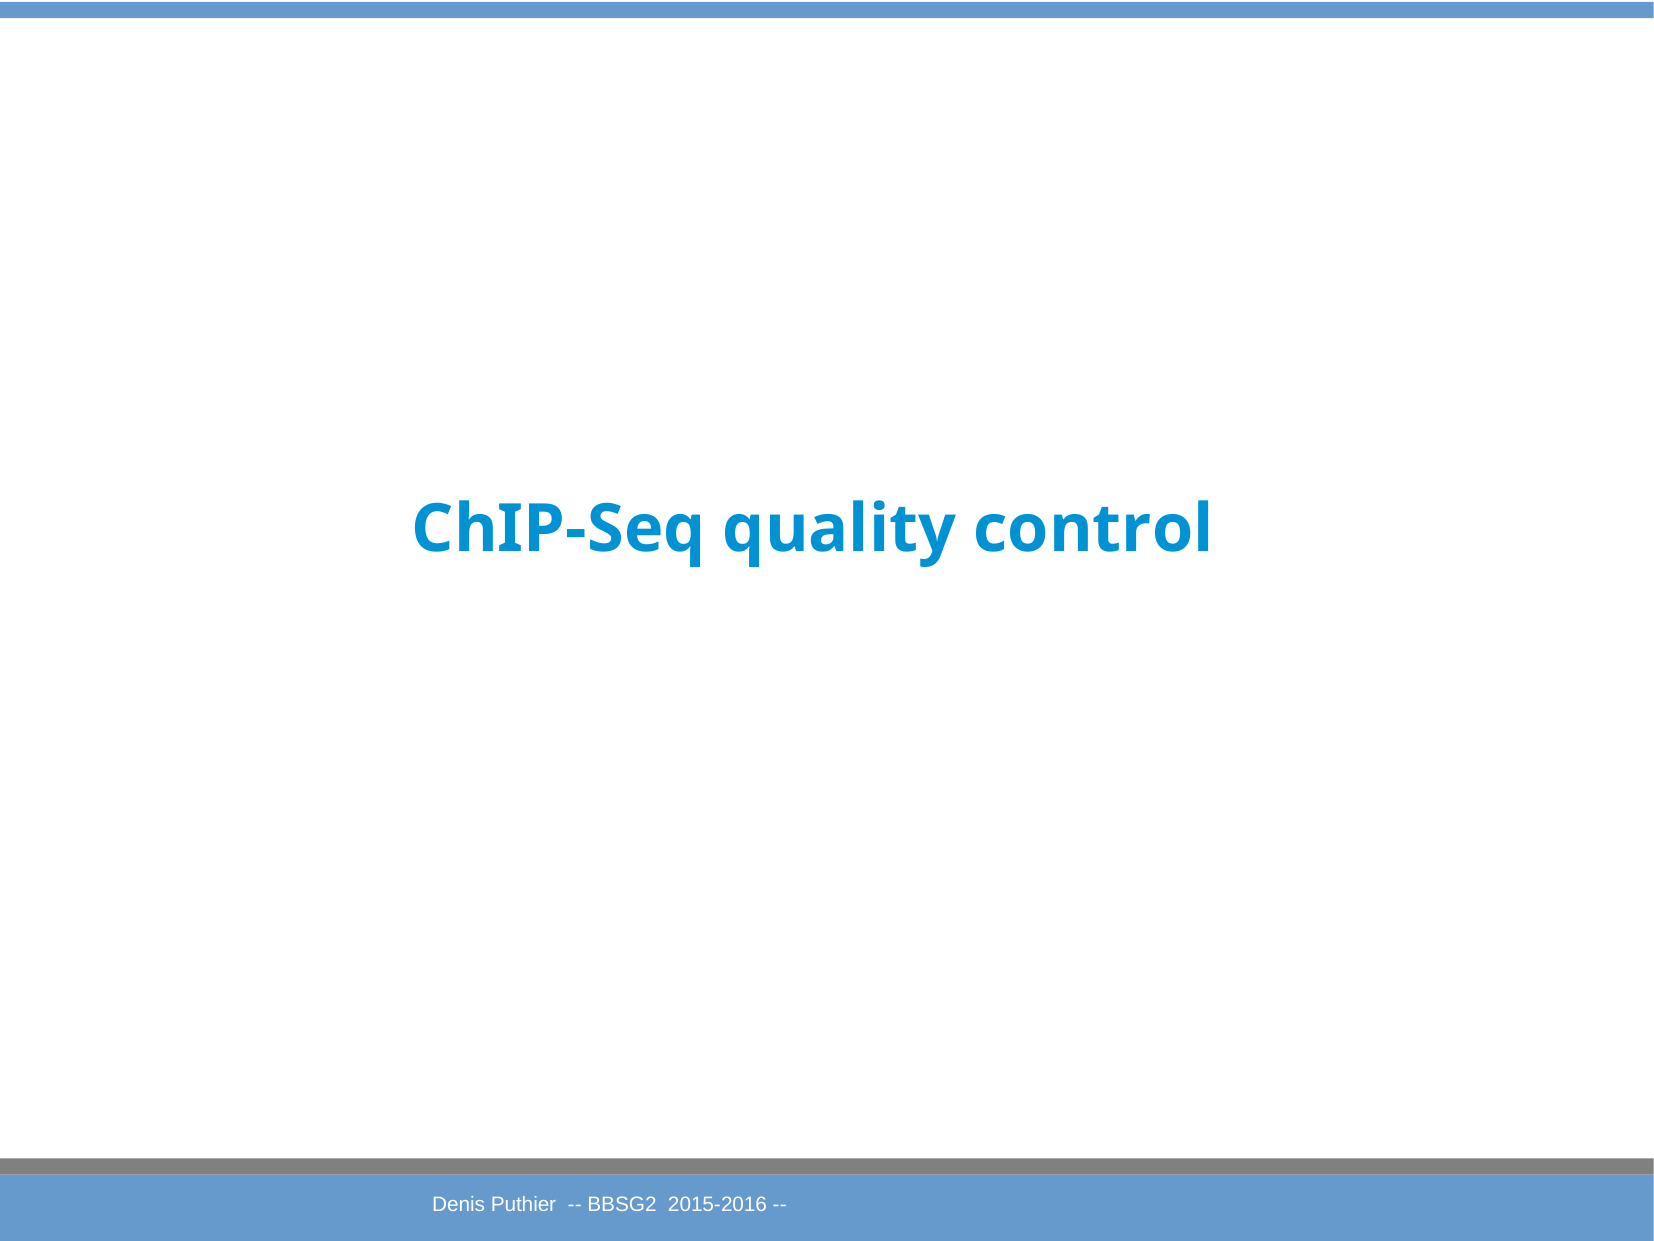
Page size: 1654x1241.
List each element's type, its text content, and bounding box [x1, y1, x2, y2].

title ChIP-Seq quality control [396, 476, 1654, 652]
